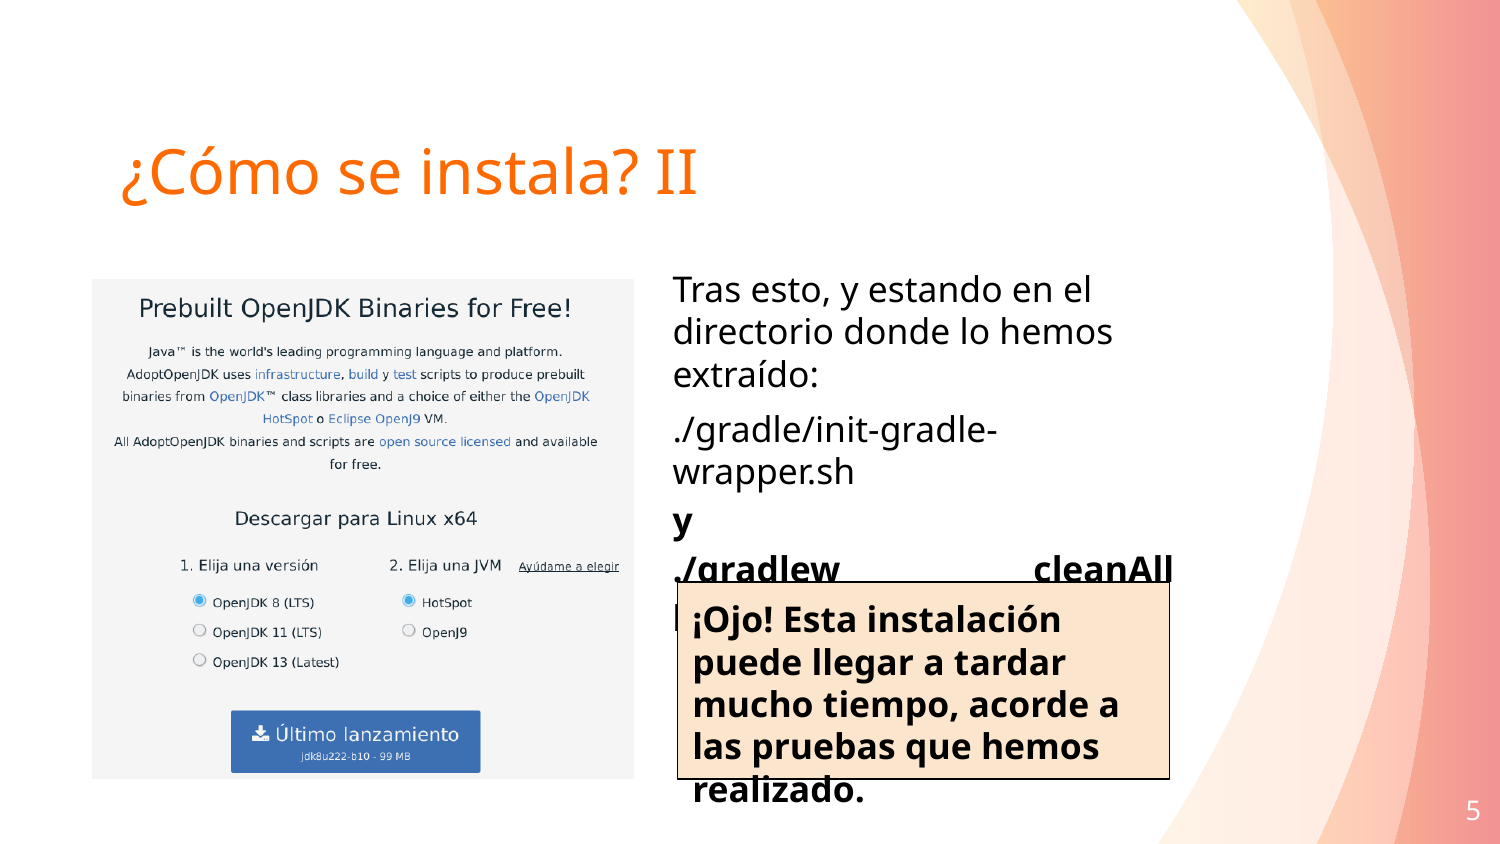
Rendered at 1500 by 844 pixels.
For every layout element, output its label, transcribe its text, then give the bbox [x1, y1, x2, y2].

title ¿Cómo se instala? II [121, 84, 1111, 207]
slide_number 1 [1391, 779, 1482, 844]
list Tras esto, y estando en el directorio donde lo hemos extraído: ./gradle/init-gradle-wrapper.sh y ./gradlew cleanAll loadDefault [672, 266, 1175, 523]
text_box ¡Ojo! Esta instalación puede llegar a tardar mucho tiempo, acorde a las pruebas que hemos realizado. [677, 581, 1170, 780]
picture [92, 279, 634, 780]
